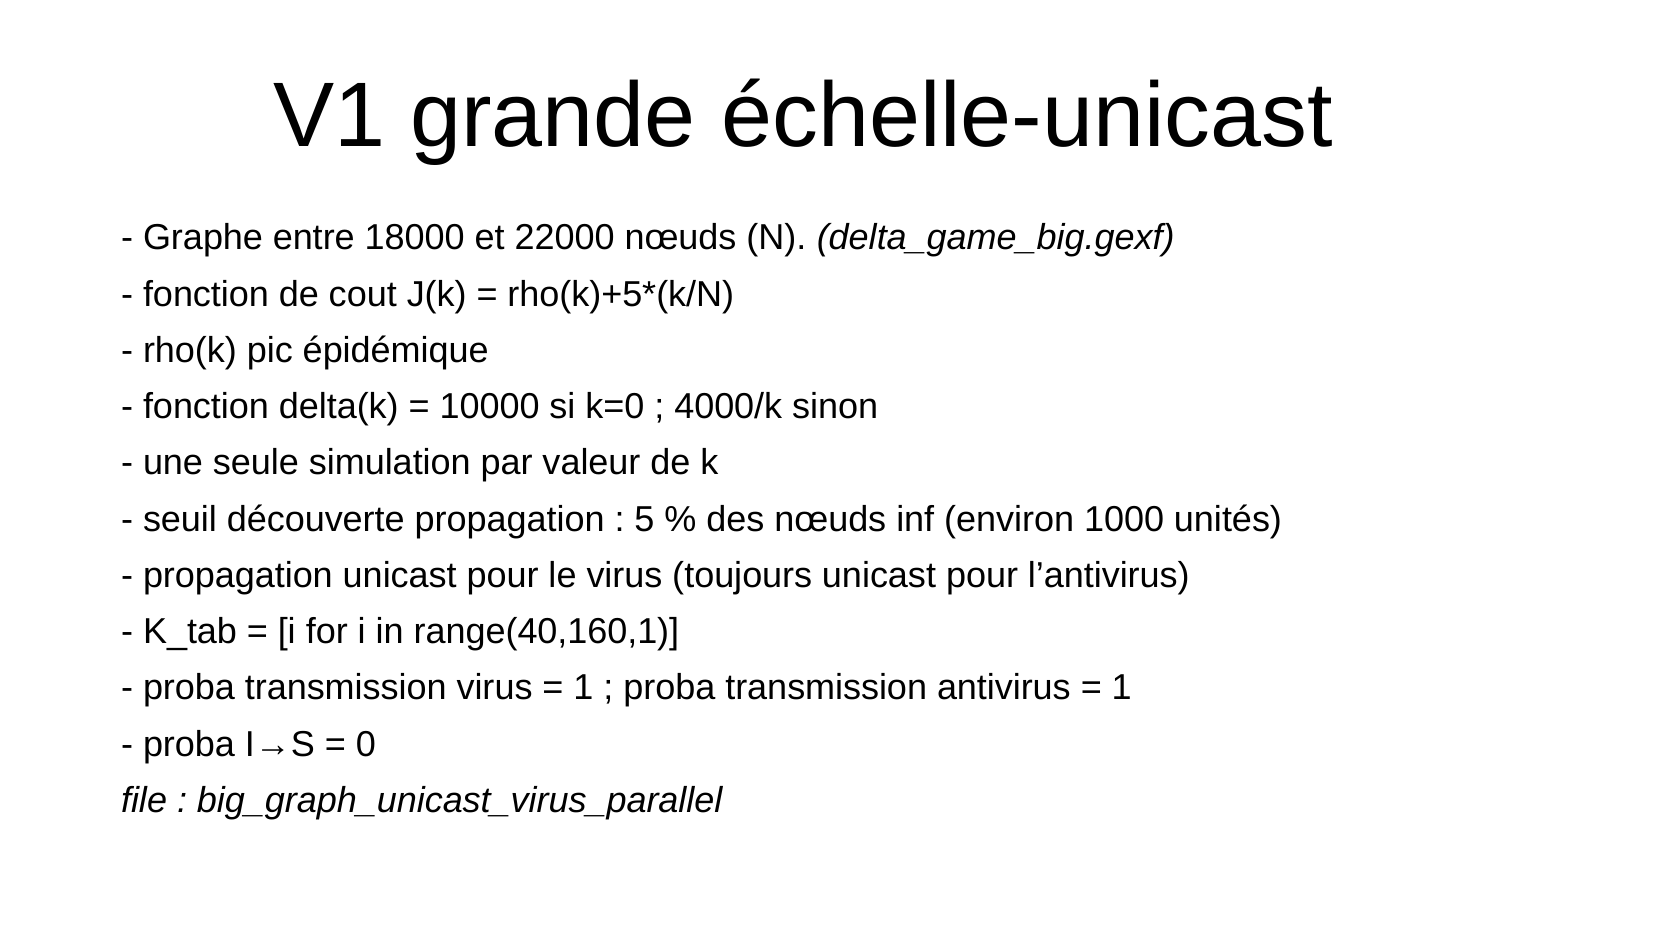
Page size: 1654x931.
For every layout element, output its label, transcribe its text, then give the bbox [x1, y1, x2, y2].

title V1 grande échelle-unicast [82, 37, 1571, 193]
list - Graphe entre 18000 et 22000 nœuds (N). (delta_game_big.gexf) - fonction de cout J(k) = rho(k)+5*(k/N) - rho(k) pic épidémique - fonction delta(k) = 10000 si k=0 ; 4000/k sinon - une seule simulation par valeur de k - seuil découverte propagation : 5 % des nœuds inf (environ 1000 unités) - propagation unicast pour le virus (toujours unicast pour l’antivirus) - K_tab = [i for i in range(40,160,1)] - proba transmission virus = 1 ; proba transmission antivirus = 1 - proba I→S = 0 file : big_graph_unicast_virus_parallel [82, 217, 1571, 827]
